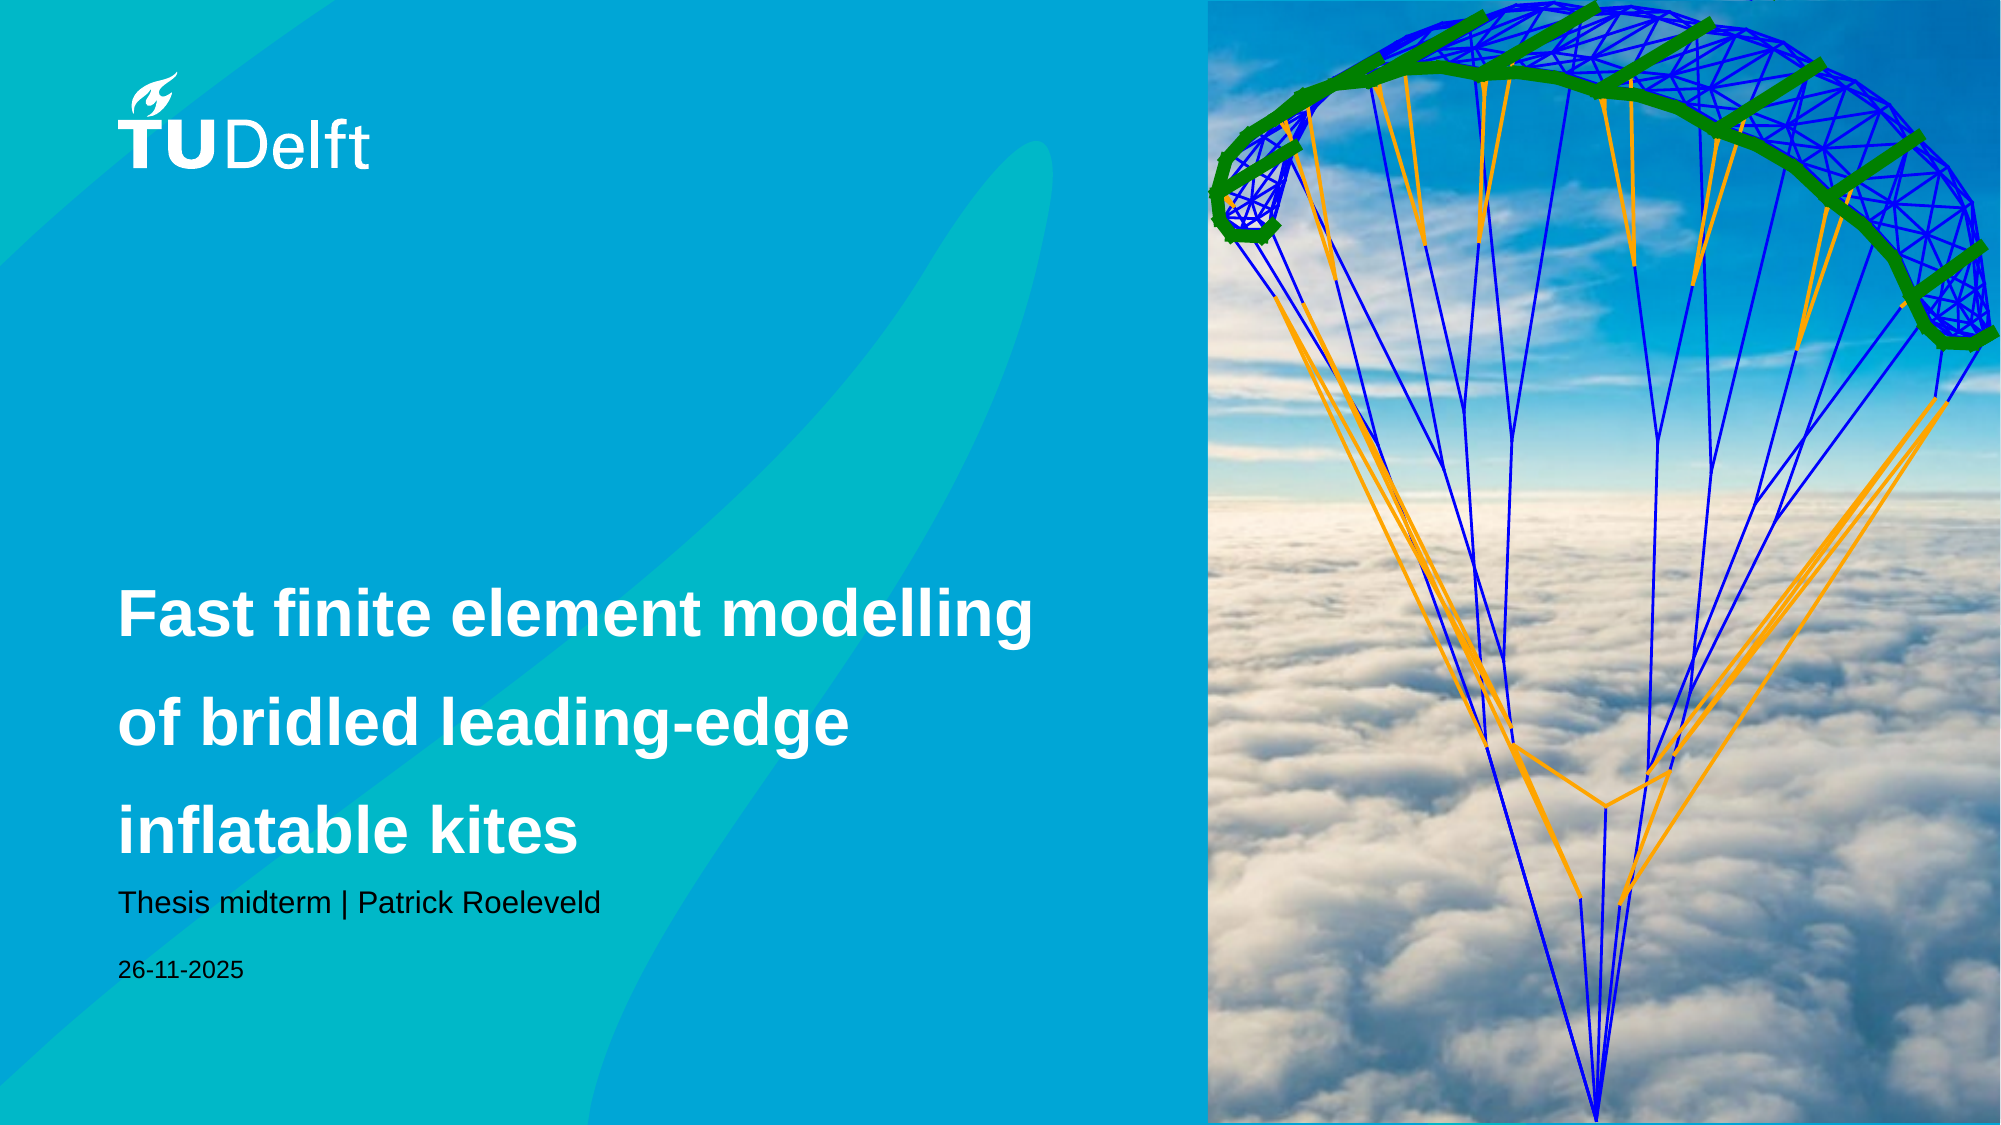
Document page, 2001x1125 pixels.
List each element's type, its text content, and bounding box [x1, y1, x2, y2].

list Thesis midterm | Patrick Roeleveld [117, 886, 1082, 941]
list Fast finite element modelling of bridled leading-edge inflatable kites [117, 648, 1081, 867]
picture [1208, 0, 2001, 1123]
slide_number 26-11-2025 [117, 953, 266, 984]
